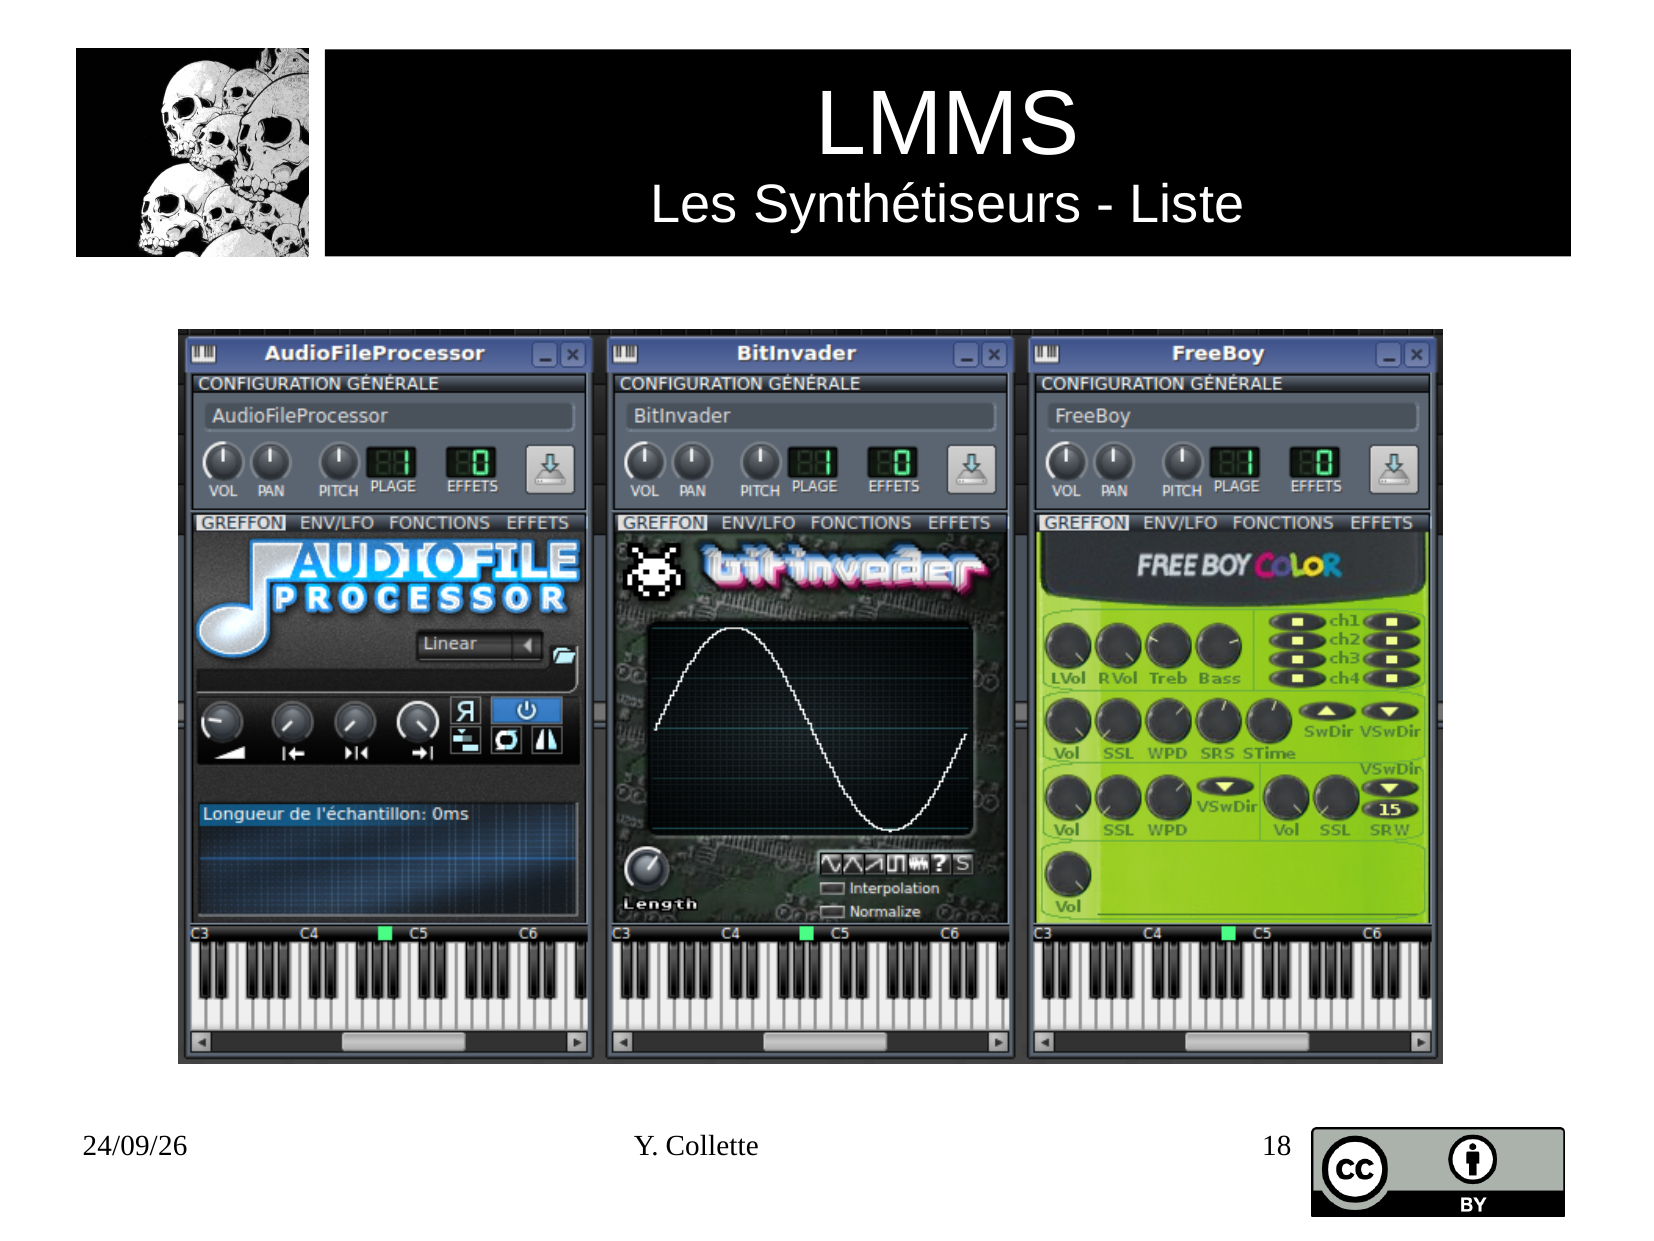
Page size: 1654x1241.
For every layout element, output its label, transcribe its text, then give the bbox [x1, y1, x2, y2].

picture [76, 48, 309, 257]
title LMMS Les Synthétiseurs - Liste [324, 49, 1571, 257]
picture [1311, 1127, 1565, 1217]
picture [178, 329, 1443, 1064]
